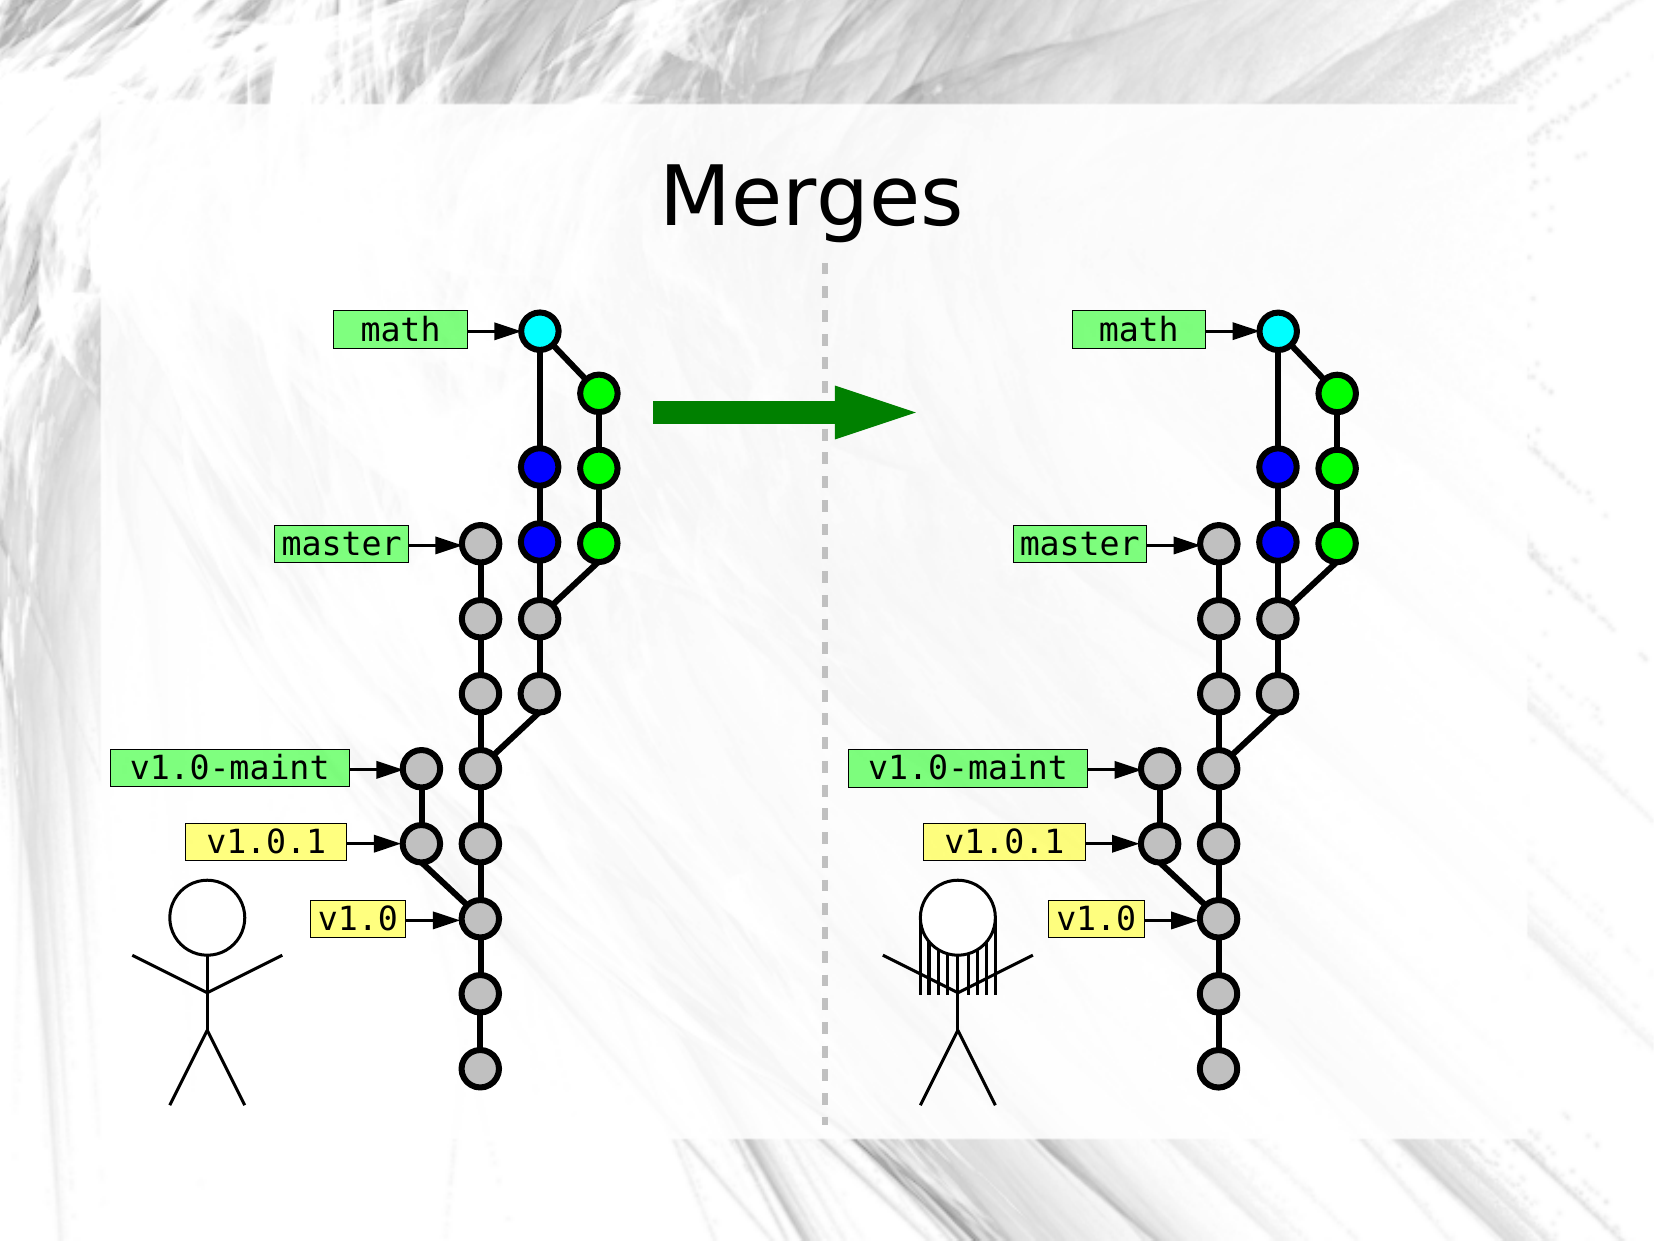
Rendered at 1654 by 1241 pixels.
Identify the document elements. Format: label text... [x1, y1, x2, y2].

text_box [1200, 525, 1238, 563]
text_box [520, 523, 559, 561]
text_box master [274, 525, 409, 563]
text_box [1200, 675, 1238, 713]
text_box math [1072, 310, 1206, 349]
text_box [461, 1050, 500, 1088]
text_box [1318, 374, 1356, 412]
text_box [520, 600, 559, 638]
text_box [520, 675, 559, 713]
text_box math [333, 310, 468, 349]
text_box [1258, 675, 1297, 713]
text_box [920, 880, 996, 956]
text_box [1200, 600, 1238, 638]
text_box [461, 600, 500, 638]
picture [0, 0, 1654, 1241]
text_box v1.0 [1048, 900, 1145, 938]
text_box v1.0 [310, 900, 406, 938]
text_box [1140, 750, 1179, 788]
text_box [461, 525, 500, 563]
text_box [1199, 750, 1238, 788]
text_box v1.0.1 [923, 823, 1086, 861]
text_box [1199, 825, 1238, 863]
text_box [521, 312, 559, 350]
text_box [1140, 825, 1179, 863]
text_box [1199, 900, 1238, 938]
text_box [1199, 1050, 1238, 1088]
text_box [1259, 312, 1297, 350]
text_box [580, 374, 618, 412]
text_box [461, 825, 500, 863]
text_box v1.0.1 [185, 823, 347, 861]
text_box [1259, 523, 1297, 561]
text_box [402, 825, 441, 863]
text_box [461, 900, 500, 938]
text_box [1318, 524, 1356, 563]
text_box [402, 750, 441, 788]
text_box [580, 524, 618, 562]
text_box [1259, 600, 1297, 638]
text_box [1199, 975, 1238, 1013]
text_box [520, 448, 559, 486]
text_box [1259, 448, 1297, 486]
text_box [1318, 450, 1356, 487]
text_box v1.0-maint [848, 749, 1088, 788]
text_box v1.0-maint [110, 749, 350, 787]
text_box [580, 449, 618, 487]
title Merges [118, 112, 1506, 281]
text_box [461, 675, 500, 713]
text_box master [1013, 525, 1147, 563]
text_box [461, 975, 500, 1013]
text_box [461, 750, 500, 788]
